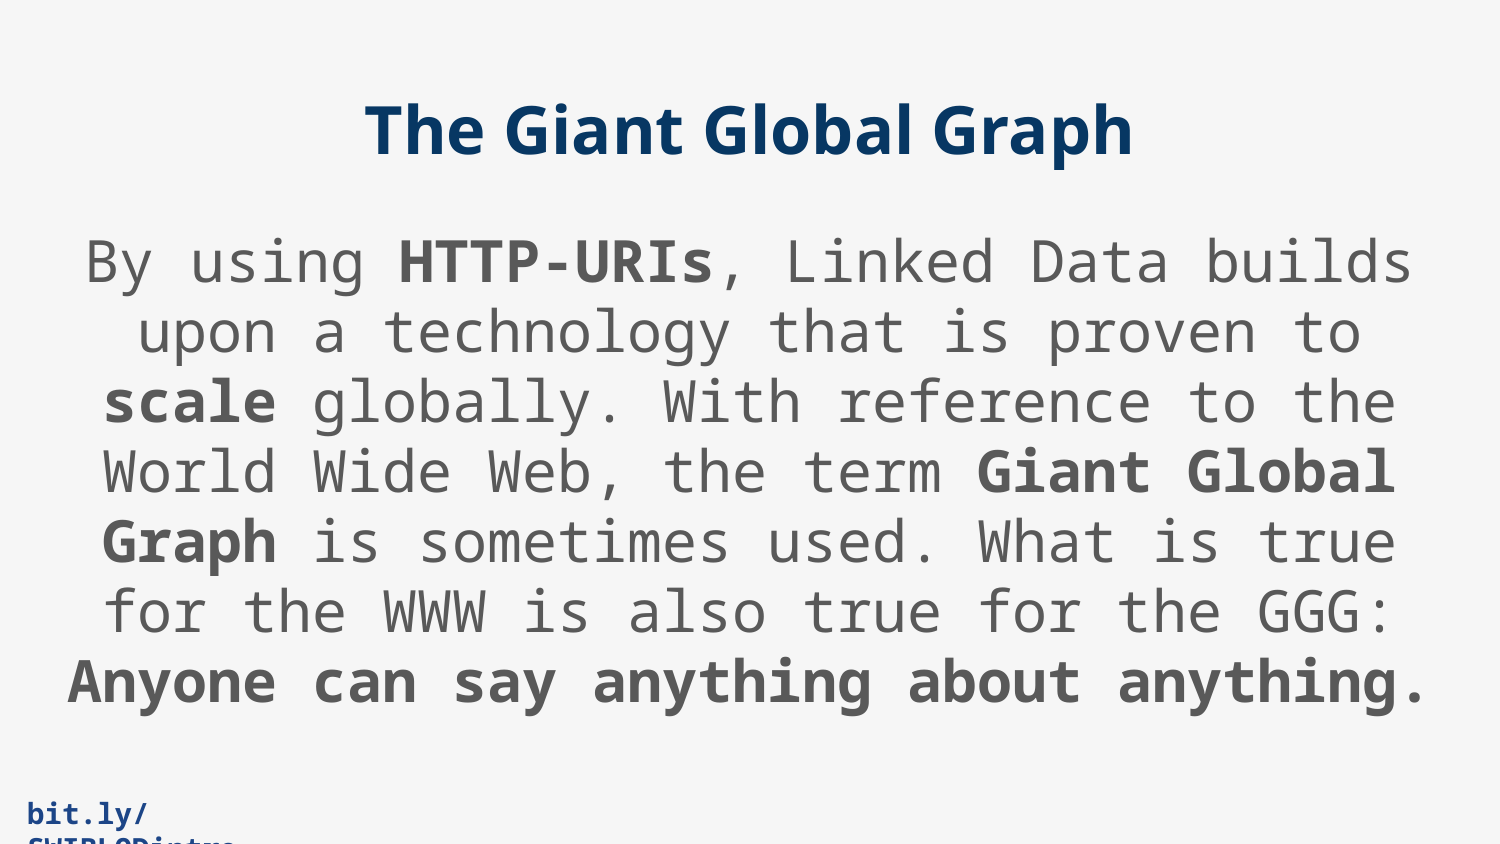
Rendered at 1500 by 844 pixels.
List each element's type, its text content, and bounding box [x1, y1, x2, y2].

list By using HTTP-URIs, Linked Data builds upon a technology that is proven to scale globally. With reference to the World Wide Web, the term Giant Global Graph is sometimes used. What is true for the WWW is also true for the GGG: Anyone can say anything about anything. [51, 189, 1449, 750]
title The Giant Global Graph [51, 72, 1449, 167]
